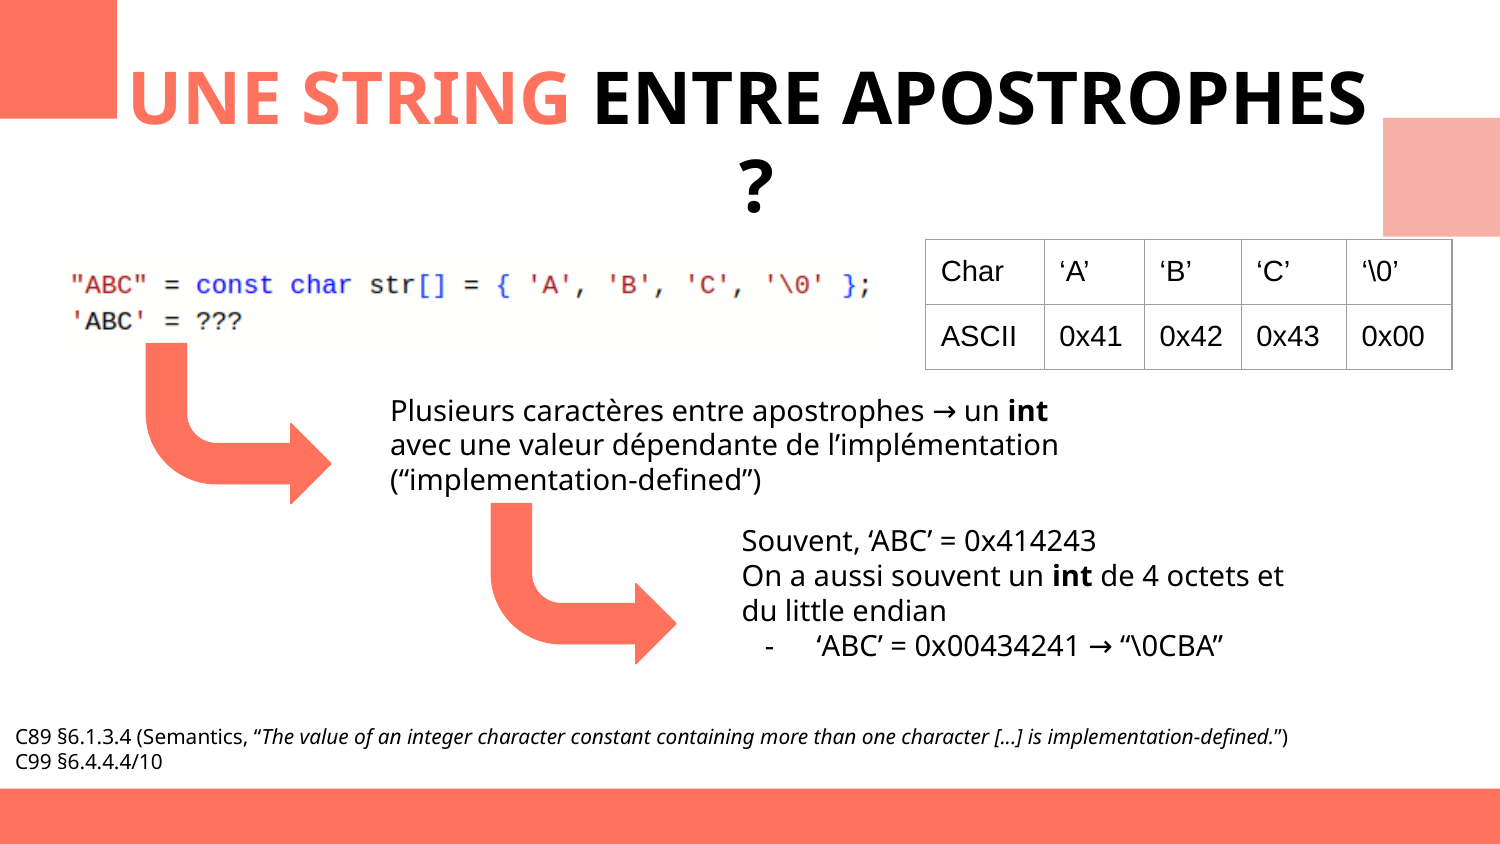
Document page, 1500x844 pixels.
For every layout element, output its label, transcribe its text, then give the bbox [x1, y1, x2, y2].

table_cell 0x00 [1347, 305, 1451, 369]
text_box [146, 343, 331, 504]
table_header ‘B’ [1145, 240, 1241, 304]
text_box Plusieurs caractères entre apostrophes → un int avec une valeur dépendante de l’implémentation (“implementation-defined”) [374, 376, 1076, 521]
text_box C89 §6.1.3.4 (Semantics, “The value of an integer character constant containing more than one character [...] is implementation-defined.”) C99 §6.4.4.4/10 [0, 708, 1500, 789]
table_header ‘C’ [1242, 240, 1346, 304]
table_cell 0x43 [1242, 305, 1346, 369]
table_cell 0x41 [1045, 305, 1144, 369]
title UNE STRING ENTRE APOSTROPHES ? [105, 102, 1410, 177]
table_cell ASCII [926, 305, 1044, 369]
table_header ‘\0’ [1347, 240, 1451, 304]
picture [62, 265, 878, 344]
table_header ‘A’ [1045, 240, 1144, 304]
text_box [491, 503, 676, 664]
table_cell 0x42 [1145, 305, 1241, 369]
text_box Souvent, ‘ABC’ = 0x414243 On a aussi souvent un int de 4 octets et du little endian ‘ABC’ = 0x00434241 → “\0CBA” [726, 507, 1306, 676]
table_header Char [926, 240, 1044, 304]
